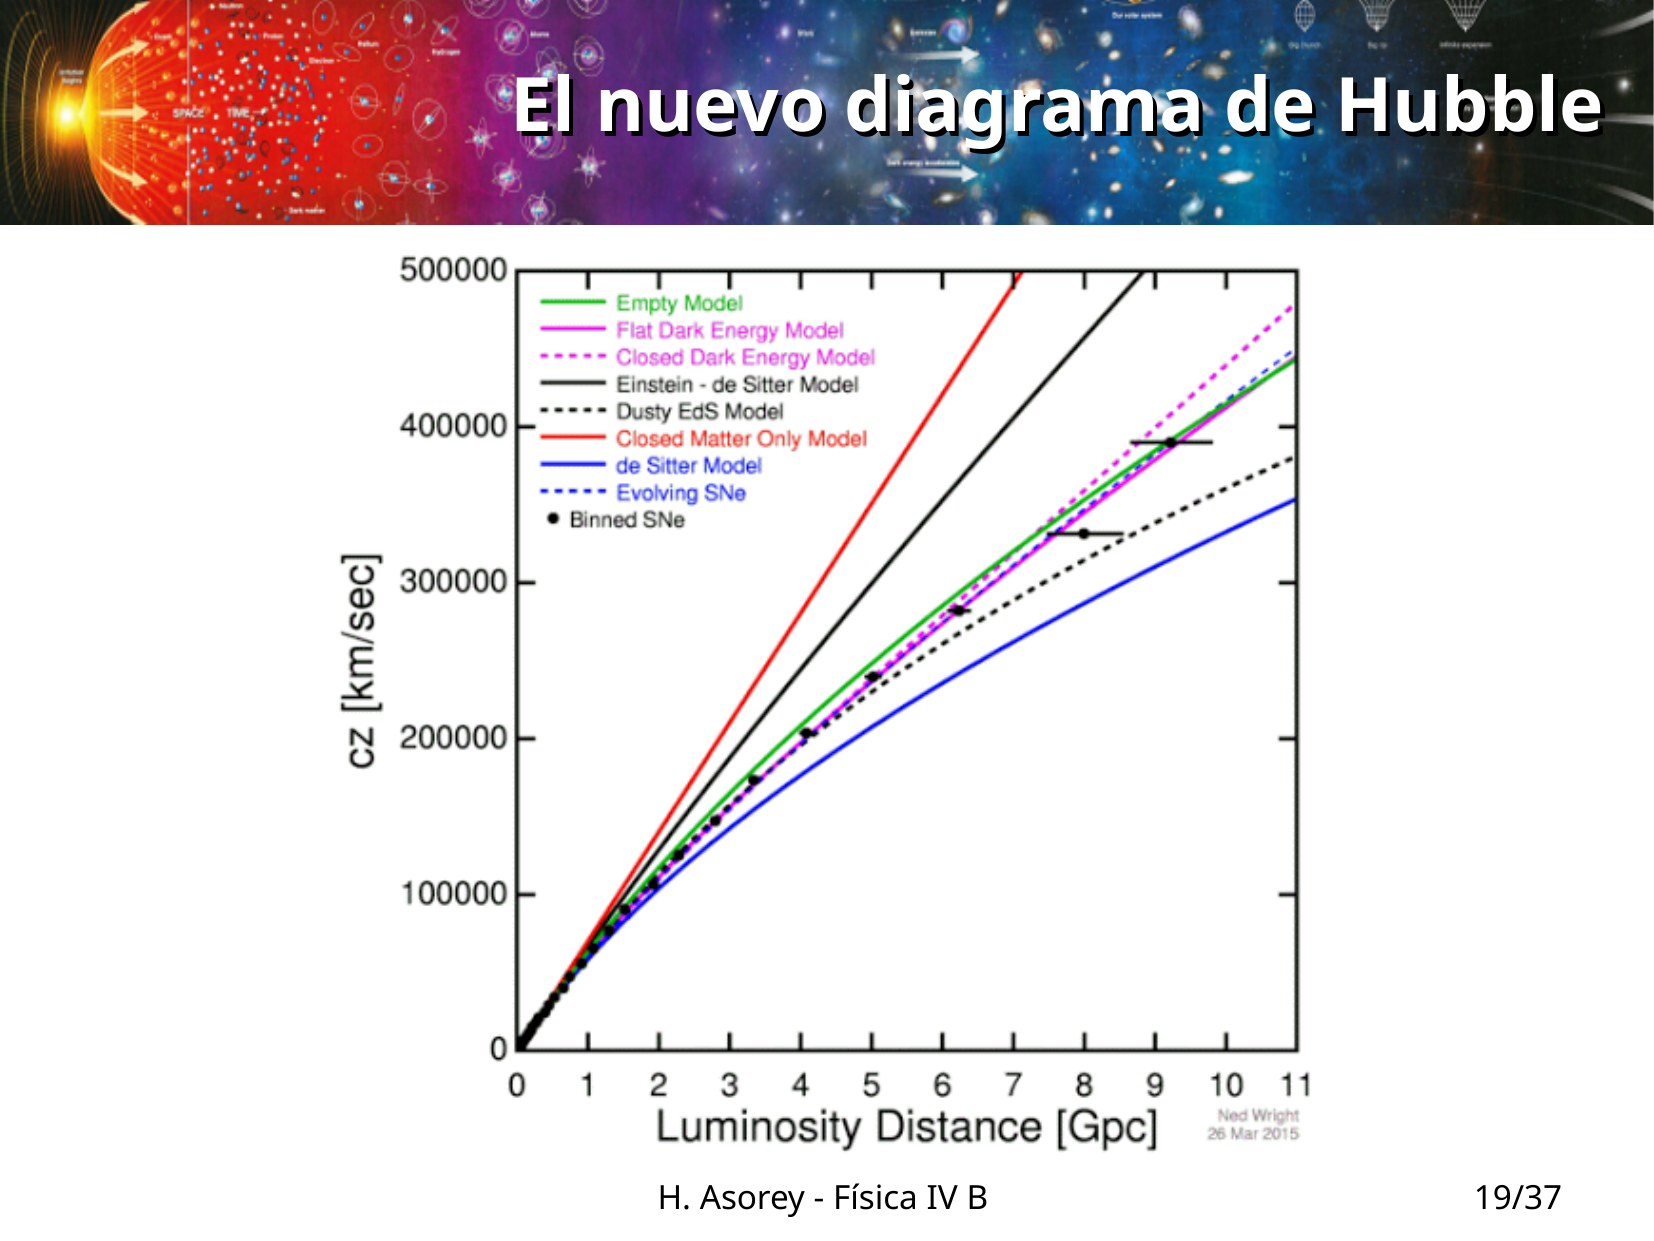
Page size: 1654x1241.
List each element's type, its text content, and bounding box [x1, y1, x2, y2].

picture [338, 254, 1312, 1156]
title El nuevo diagrama de Hubble [45, 15, 1606, 191]
picture [0, 0, 1654, 225]
